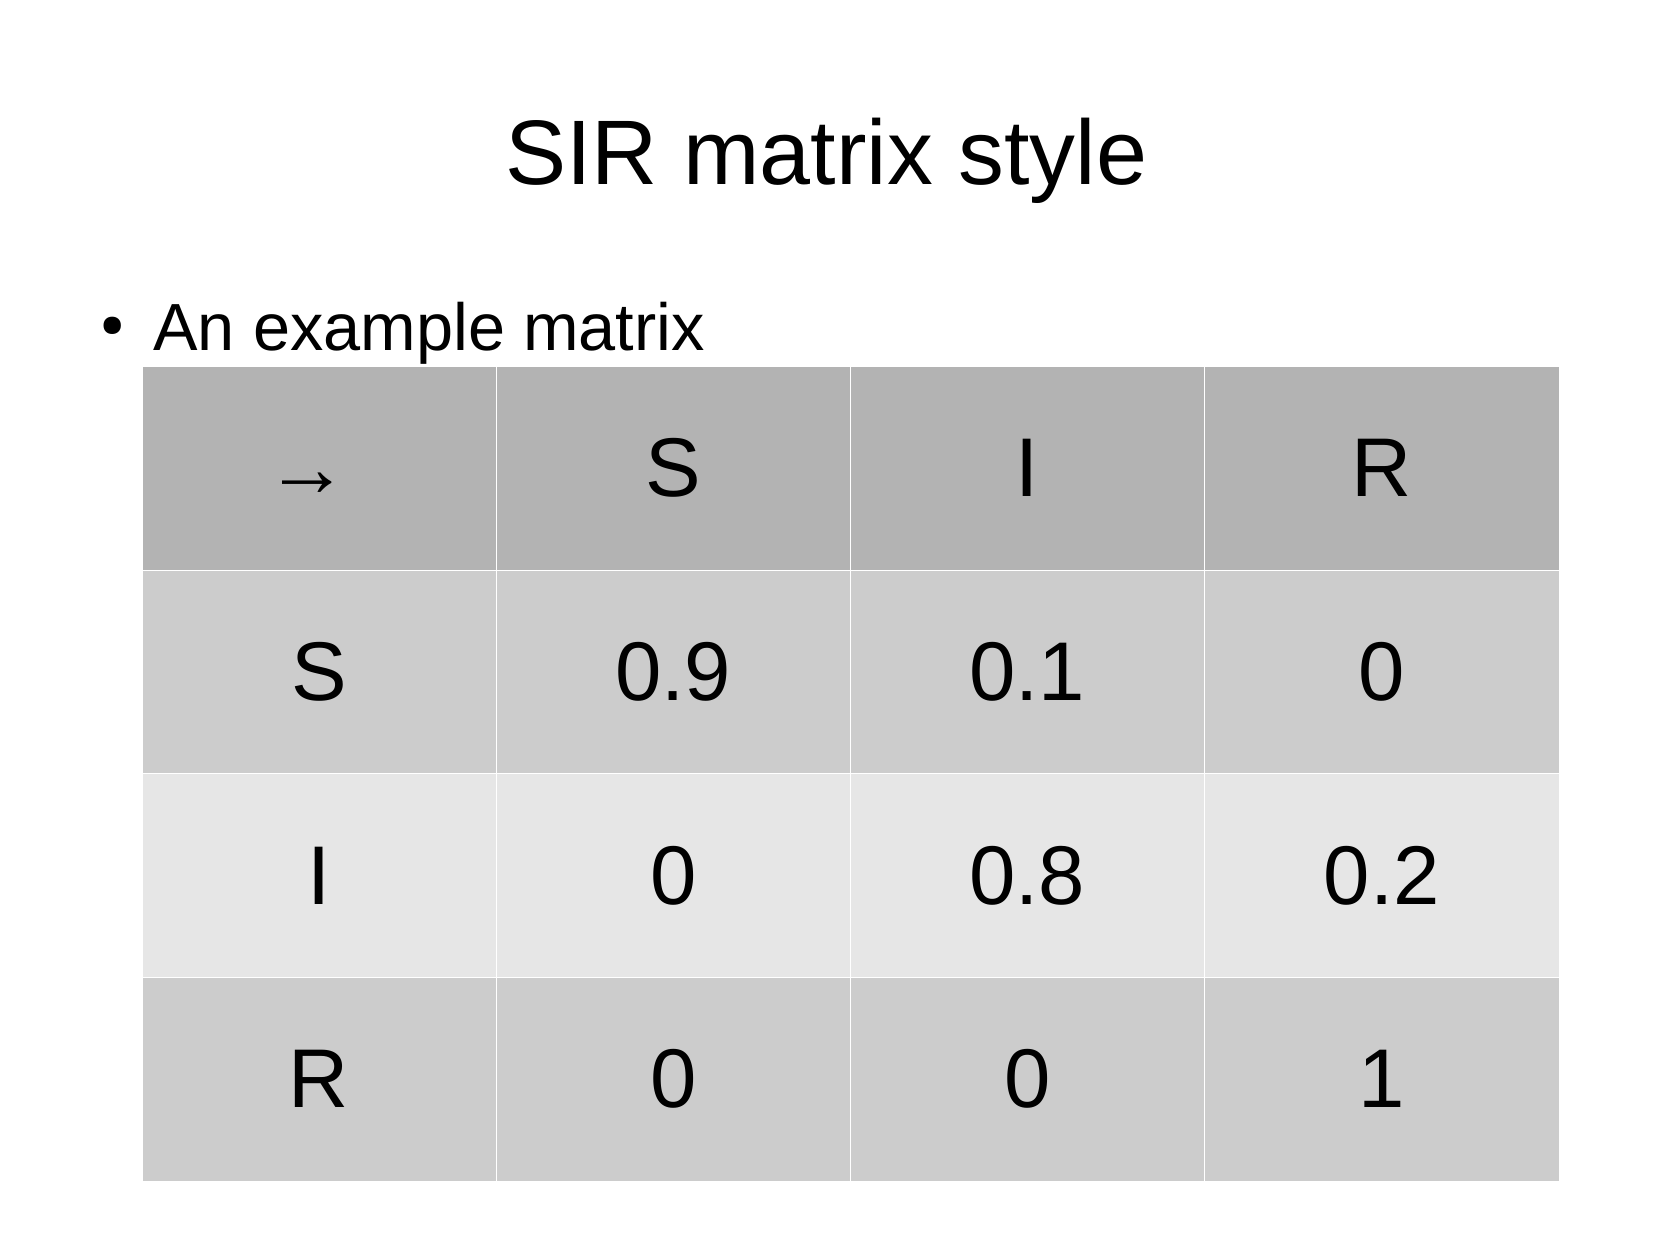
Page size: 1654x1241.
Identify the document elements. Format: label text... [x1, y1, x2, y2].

table_cell S [143, 571, 496, 773]
list An example matrix [82, 290, 1571, 1010]
title SIR matrix style [82, 49, 1571, 257]
table_cell R [143, 978, 496, 1181]
table_cell 0 [497, 774, 850, 977]
table_cell 0.1 [851, 571, 1204, 773]
table_cell 0 [851, 978, 1204, 1181]
table_header R [1205, 367, 1559, 570]
table_cell 0 [497, 978, 850, 1181]
table_cell 0.2 [1205, 774, 1559, 977]
table_header S [497, 367, 850, 570]
table_header I [851, 367, 1204, 570]
table_cell 0.8 [851, 774, 1204, 977]
table_cell 1 [1205, 978, 1559, 1181]
table_cell 0.9 [497, 571, 850, 773]
table_cell 0 [1205, 571, 1559, 773]
table_cell I [143, 774, 496, 977]
table_header → [143, 367, 496, 570]
